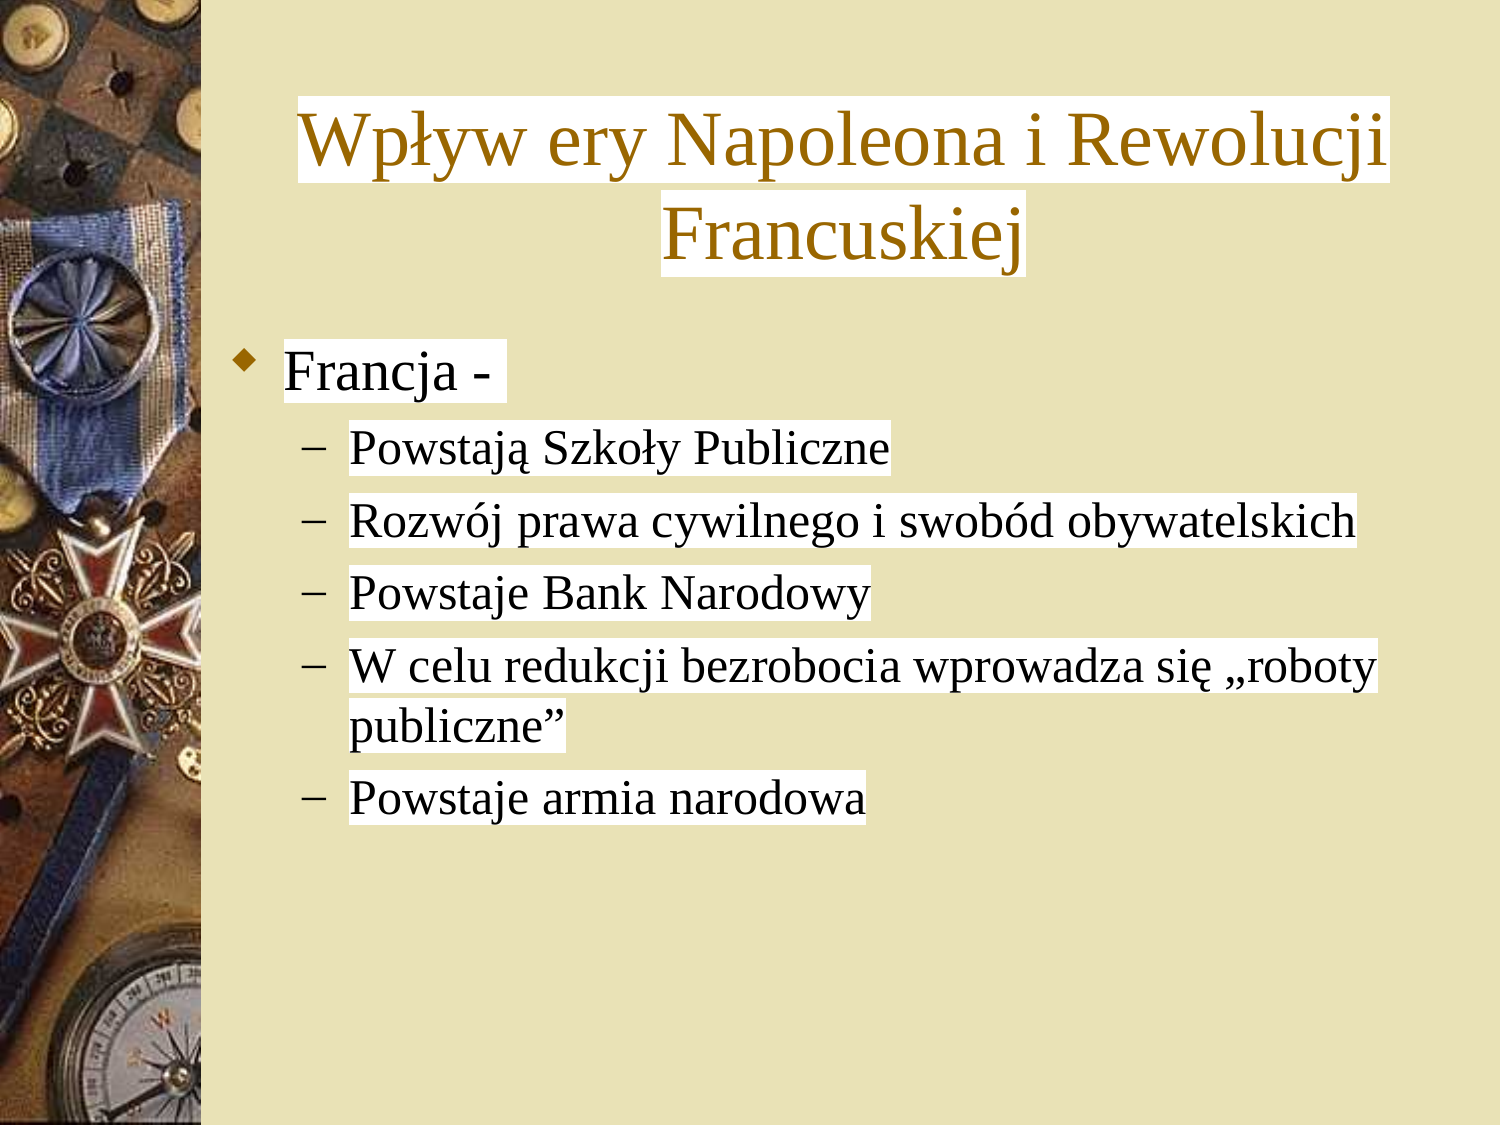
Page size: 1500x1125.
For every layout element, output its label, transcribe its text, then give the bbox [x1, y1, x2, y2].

list Francja - Powstają Szkoły Publiczne Rozwój prawa cywilnego i swobód obywatelskich Powstaje Bank Narodowy W celu redukcji bezrobocia wprowadza się „roboty publiczne” Powstaje armia narodowa [212, 324, 1476, 1000]
picture [0, 0, 201, 1125]
title Wpływ ery Napoleona i Rewolucji Francuskiej [224, 87, 1463, 275]
